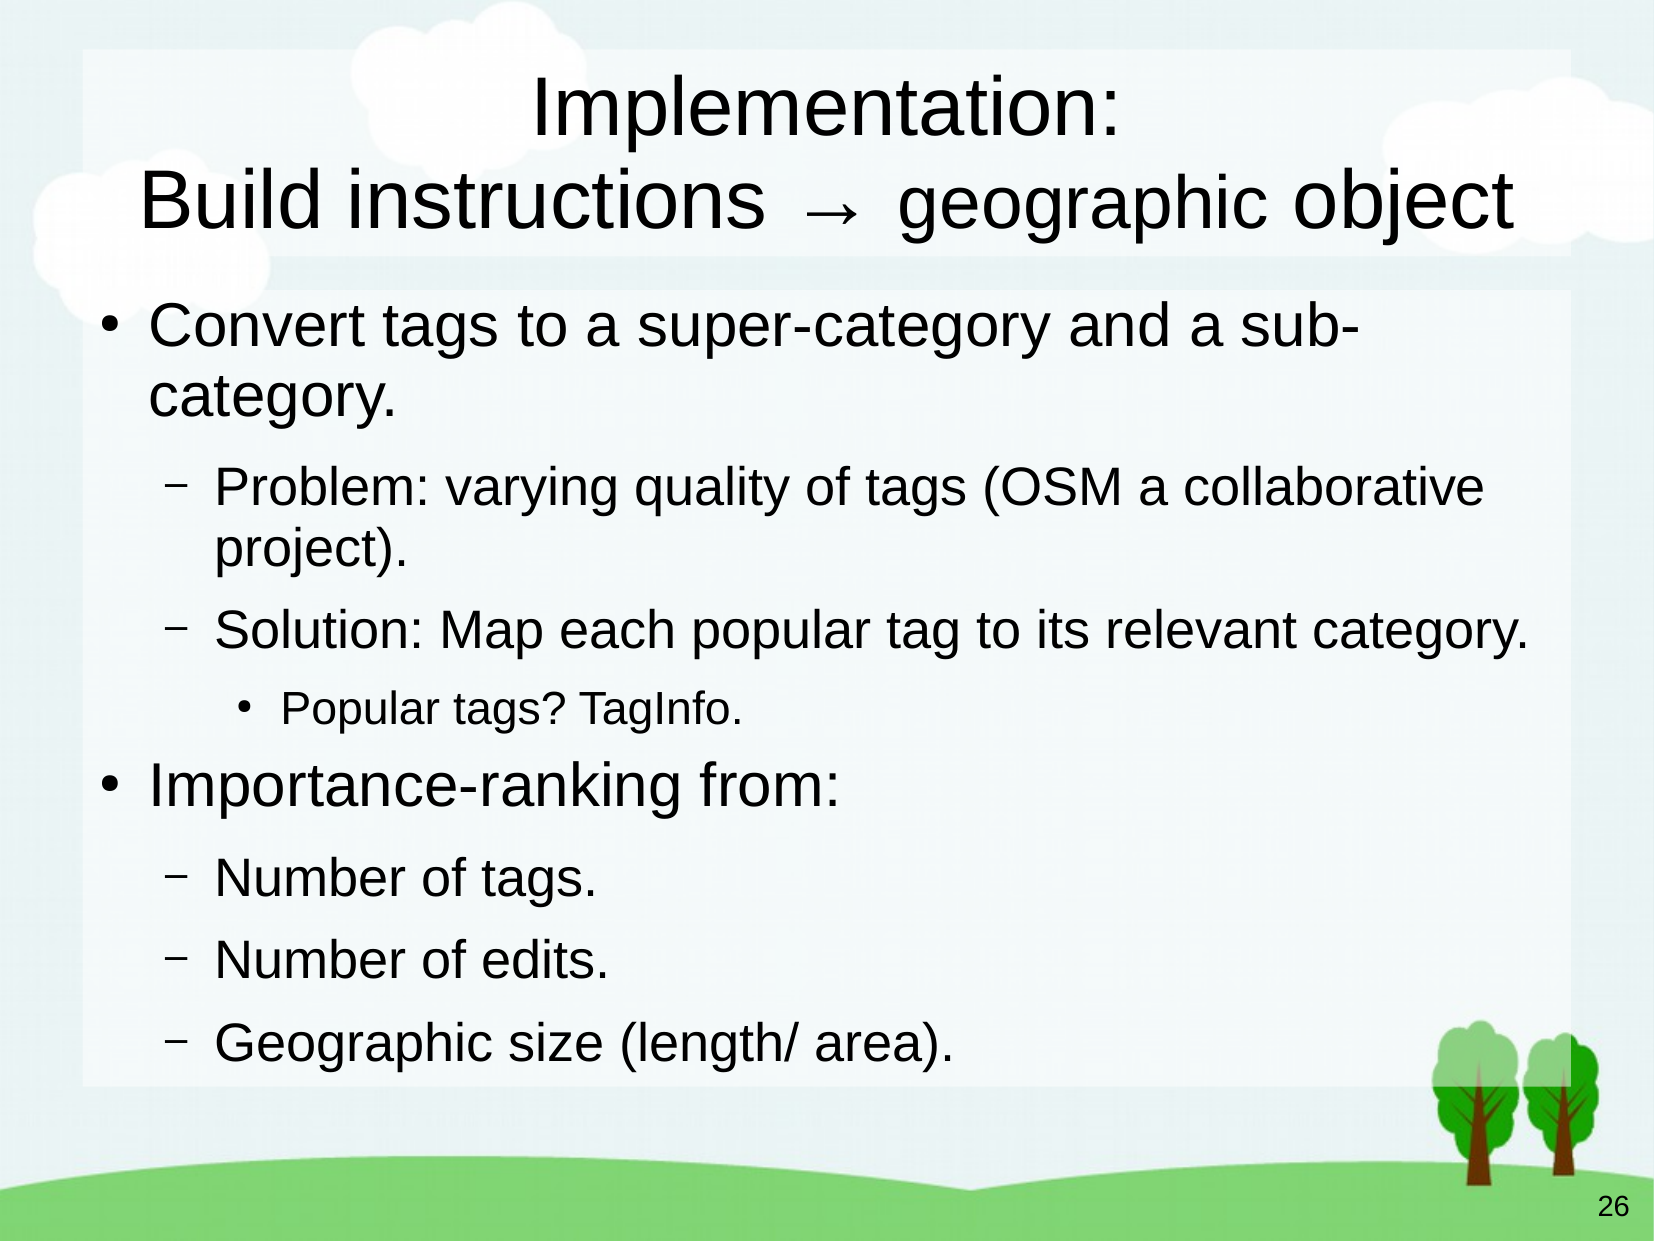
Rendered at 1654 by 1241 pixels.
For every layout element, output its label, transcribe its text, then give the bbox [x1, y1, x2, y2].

title Implementation: Build instructions → geographic object [82, 49, 1571, 257]
list Convert tags to a super-category and a sub-category. Problem: varying quality of tags (OSM a collaborative project). Solution: Map each popular tag to its relevant category. Popular tags? TagInfo. Importance-ranking from: Number of tags. Number of edits. Geographic size (length/ area). [82, 290, 1571, 1087]
picture [0, 0, 1654, 1241]
